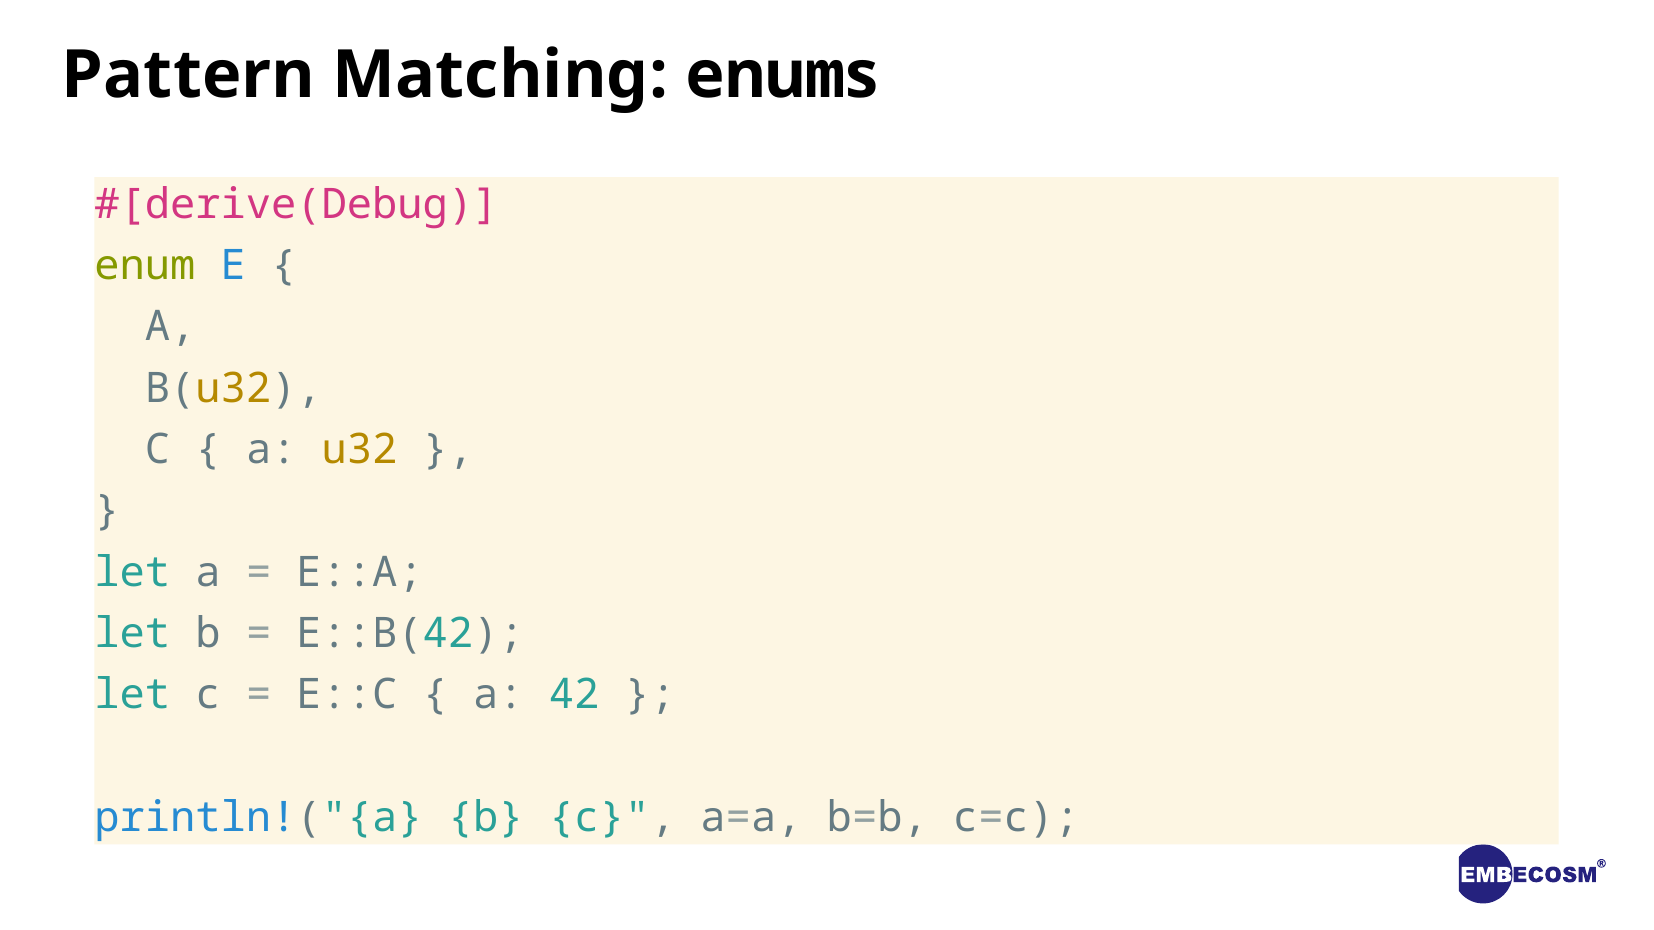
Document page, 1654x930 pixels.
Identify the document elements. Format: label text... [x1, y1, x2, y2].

list #[derive(Debug)] enum E { A, B(u32), C { a: u32 }, } let a = E::A; let b = E::B(42); let c = E::C { a: 42 }; println!("{a} {b} {c}", a=a, b=b, c=c); [94, 177, 1559, 845]
title Pattern Matching: enums [47, 26, 1606, 178]
